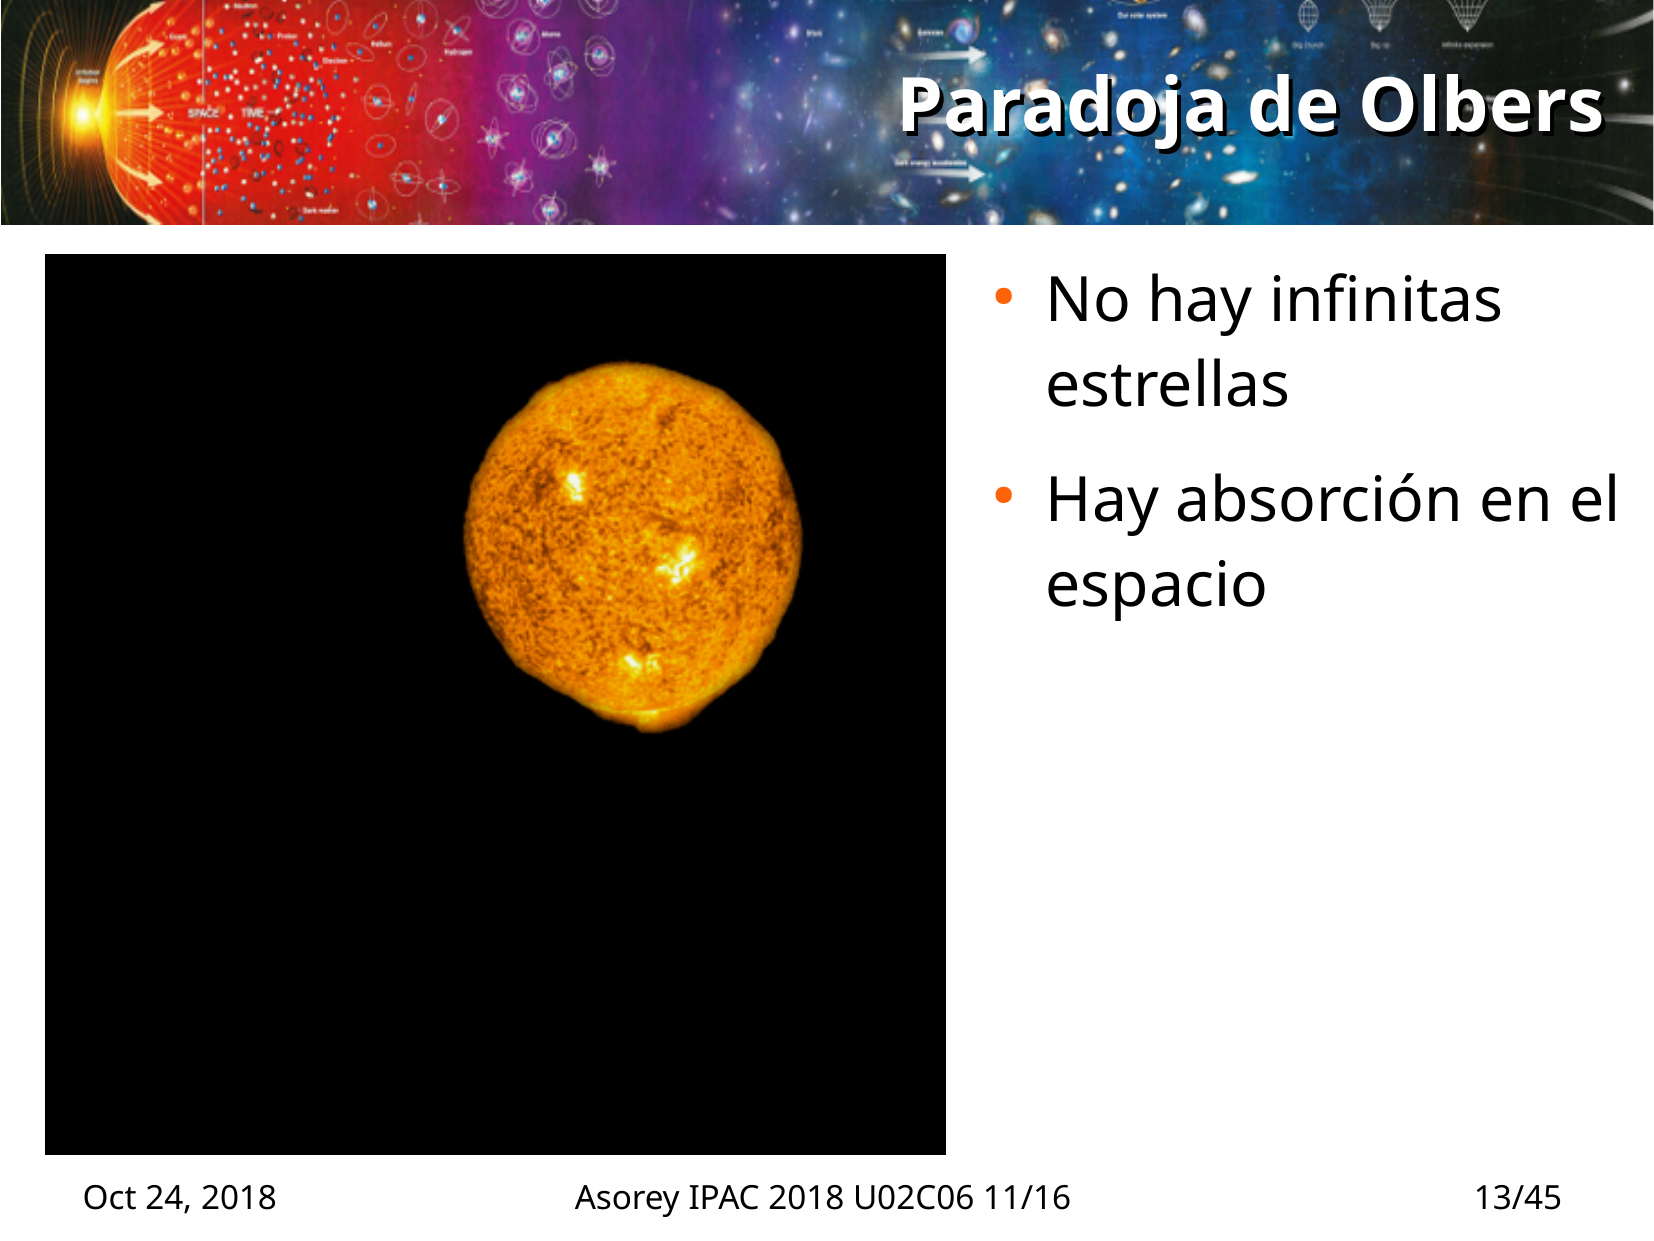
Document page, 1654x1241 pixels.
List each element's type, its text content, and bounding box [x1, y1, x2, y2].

picture [1, 0, 1654, 225]
picture [45, 254, 946, 1156]
title Paradoja de Olbers [45, 15, 1606, 191]
list No hay infinitas estrellas Hay absorción en el espacio [975, 255, 1636, 1186]
